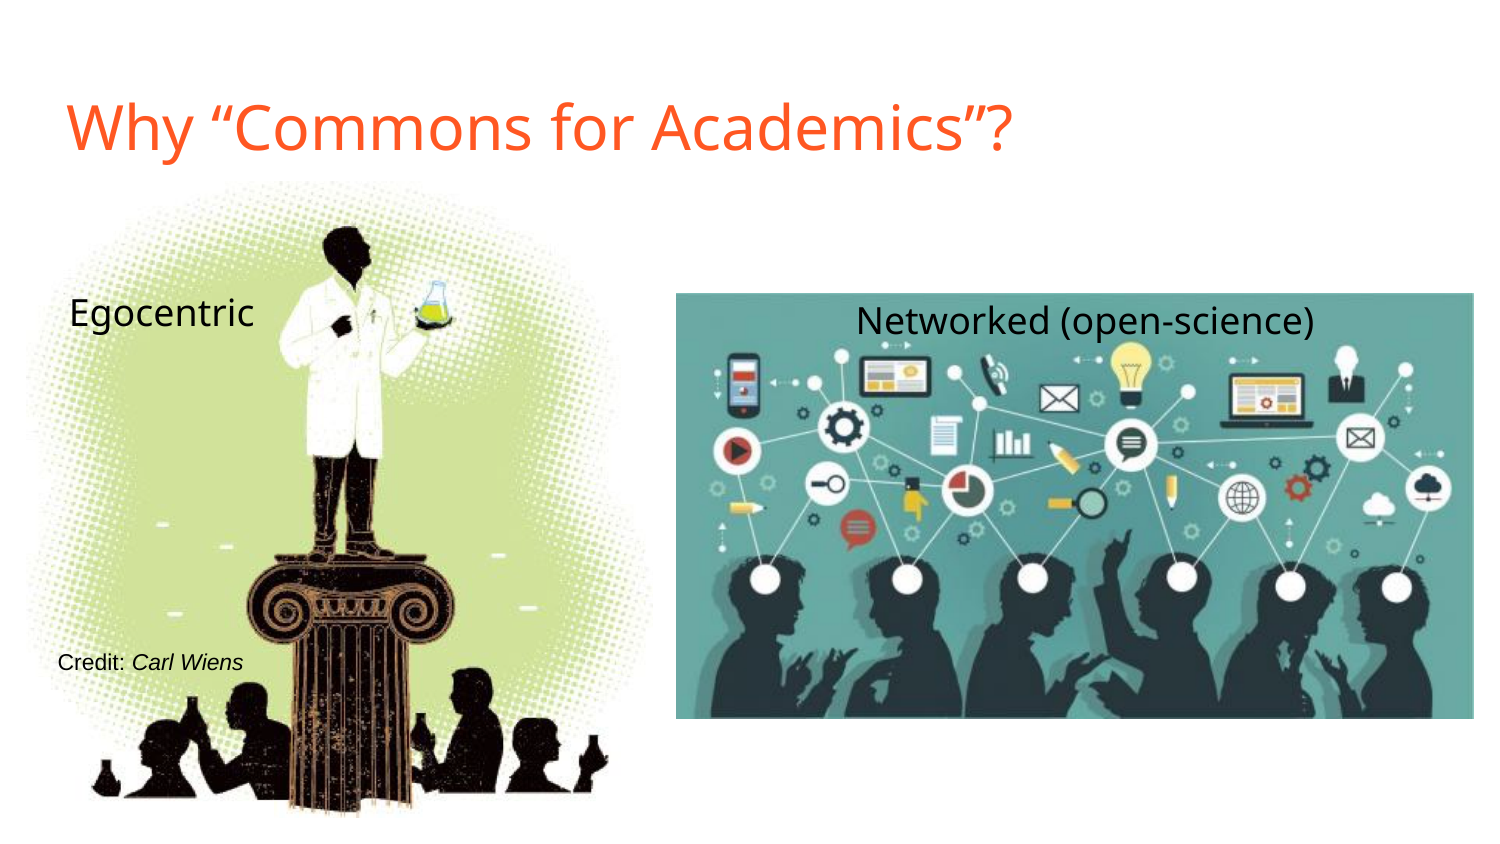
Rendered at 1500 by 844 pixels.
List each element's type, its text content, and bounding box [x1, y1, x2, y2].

picture [26, 181, 653, 818]
title Why “Commons for Academics”? [51, 72, 1449, 167]
picture [676, 293, 1474, 719]
text_box Credit: Carl Wiens [42, 632, 292, 681]
text_box Egocentric [53, 273, 280, 351]
text_box Networked (open-science) [840, 281, 1350, 359]
